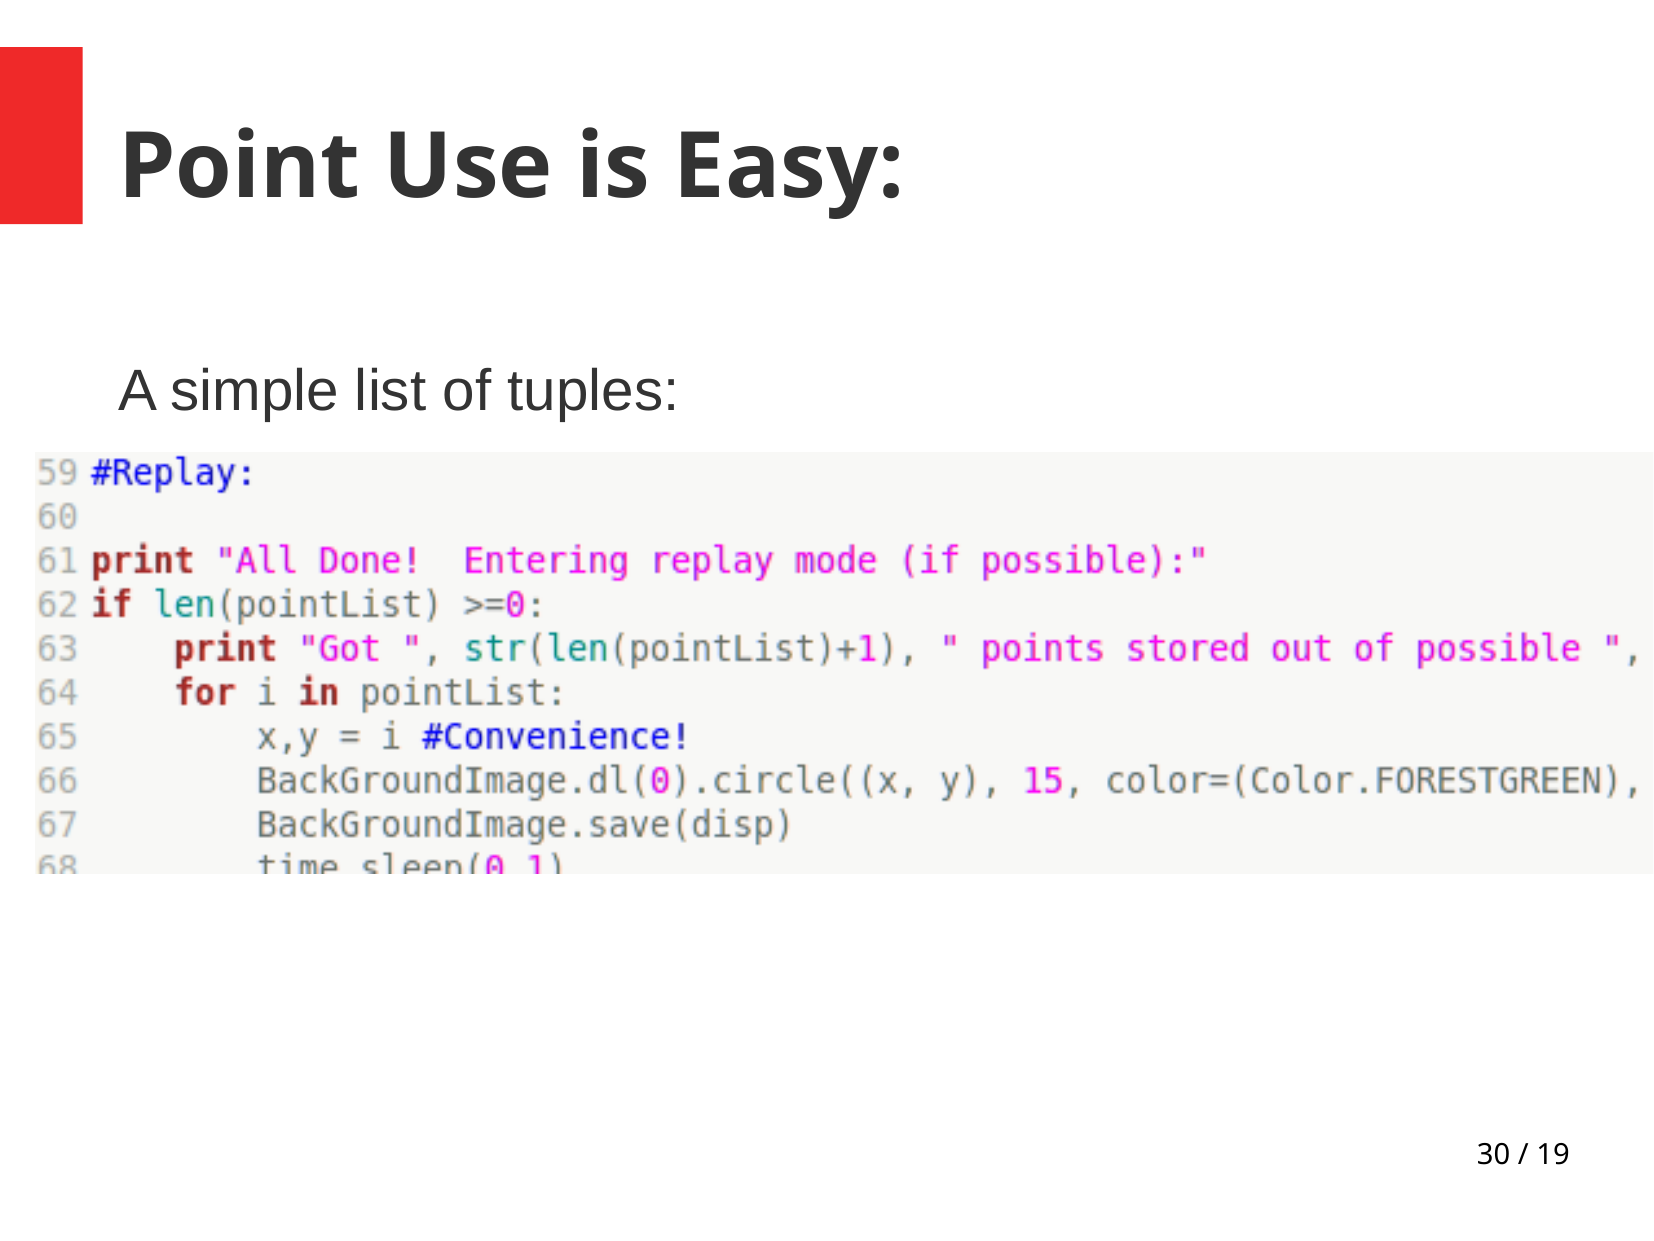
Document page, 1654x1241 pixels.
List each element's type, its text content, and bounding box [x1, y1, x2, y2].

picture [35, 452, 1654, 874]
title Point Use is Easy: [118, 49, 1571, 256]
list A simple list of tuples: [118, 354, 1536, 438]
